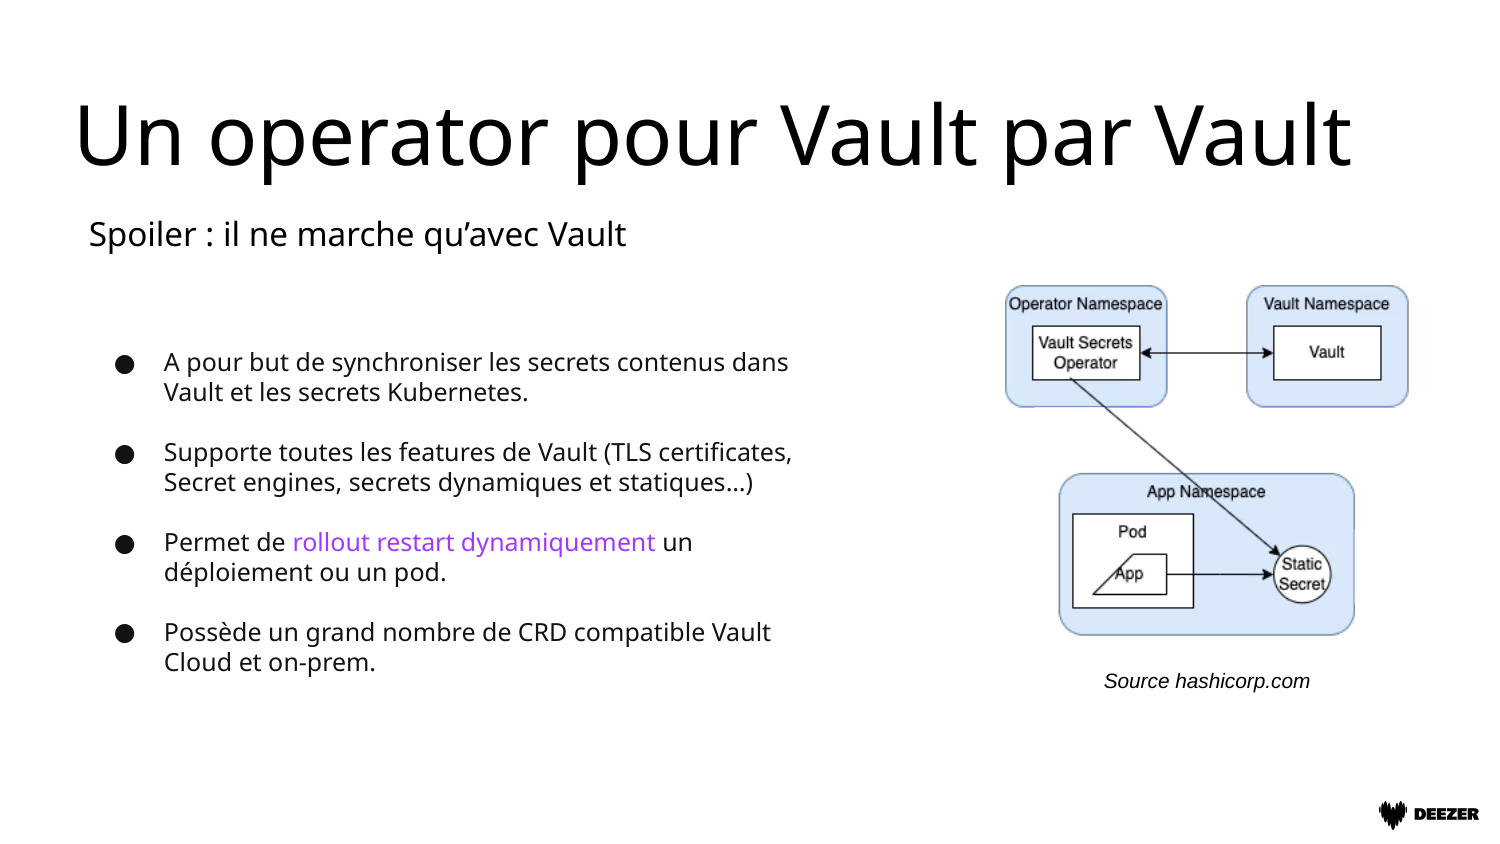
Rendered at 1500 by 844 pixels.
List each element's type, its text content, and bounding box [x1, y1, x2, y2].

picture [992, 272, 1422, 649]
list A pour but de synchroniser les secrets contenus dans Vault et les secrets Kubernetes. Supporte toutes les features de Vault (TLS certificates, Secret engines, secrets dynamiques et statiques…) Permet de rollout restart dynamiquement un déploiement ou un pod. Possède un grand nombre de CRD compatible Vault Cloud et on-prem. [73, 331, 820, 740]
picture [1379, 801, 1479, 830]
title Un operator pour Vault par Vault [73, 97, 1427, 273]
text_box Source hashicorp.com [1026, 653, 1388, 706]
subtitle Spoiler : il ne marche qu’avec Vault [73, 204, 906, 339]
